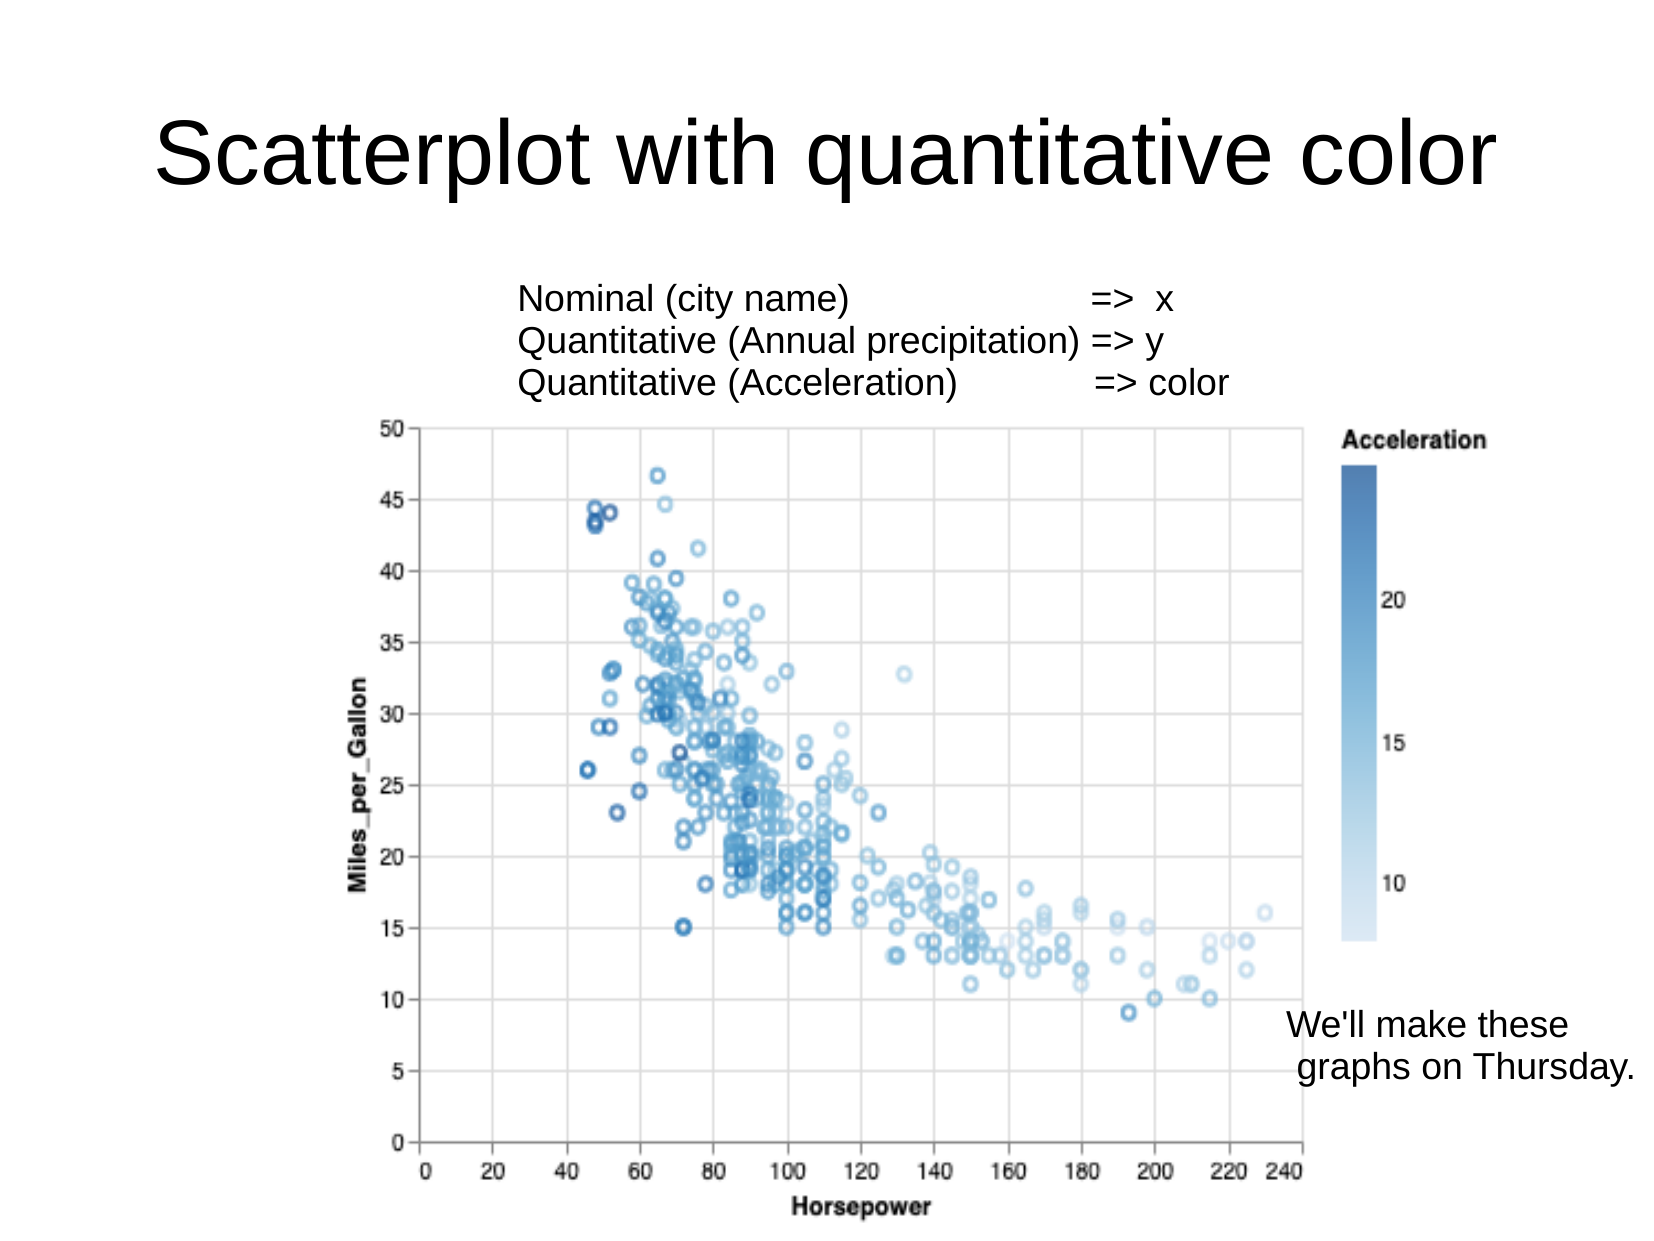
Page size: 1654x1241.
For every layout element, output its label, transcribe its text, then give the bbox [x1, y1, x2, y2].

title Scatterplot with quantitative color [82, 49, 1571, 257]
text_box Nominal (city name) => x Quantitative (Annual precipitation) => y Quantitative (Acceleration) => color [502, 270, 1246, 411]
picture [333, 404, 1501, 1230]
text_box We'll make these graphs on Thursday. [1271, 996, 1654, 1096]
